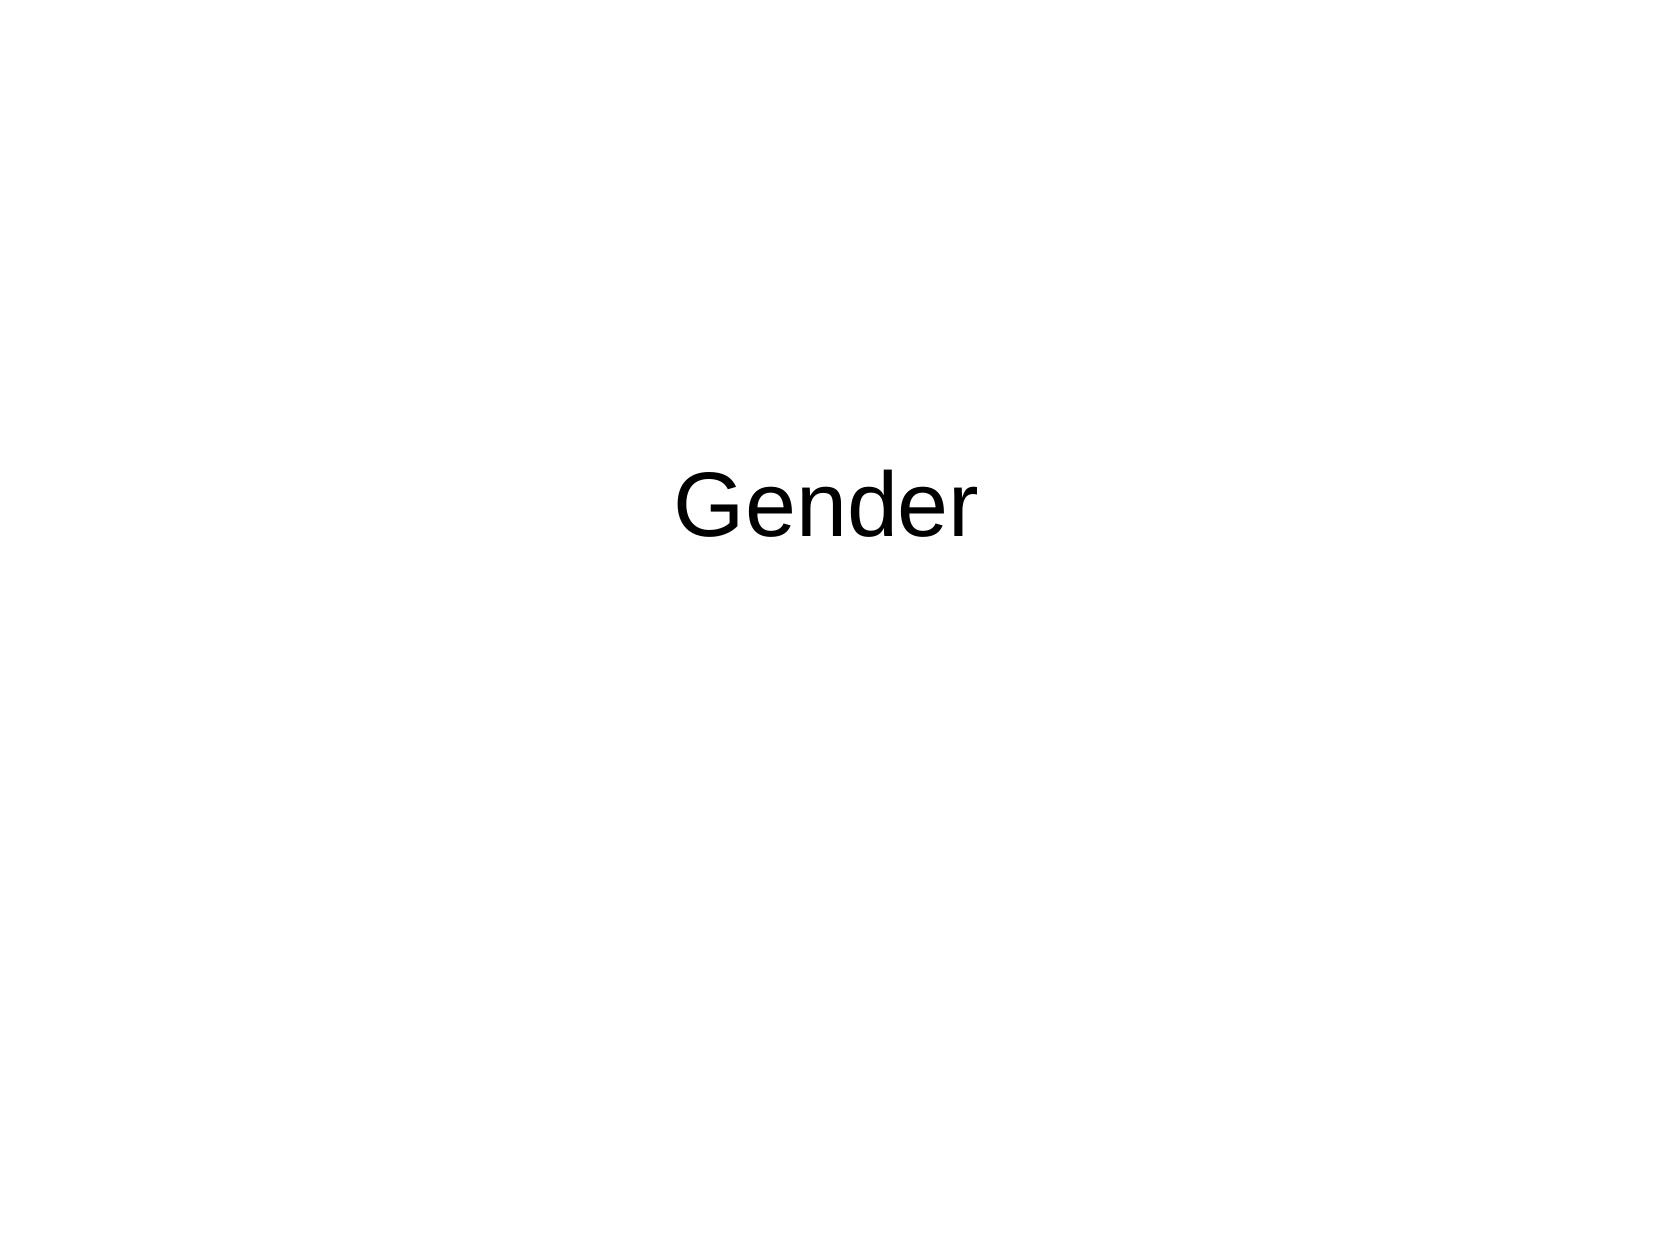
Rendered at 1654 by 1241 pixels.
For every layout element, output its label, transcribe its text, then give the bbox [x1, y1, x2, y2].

title Gender [82, 49, 1571, 961]
